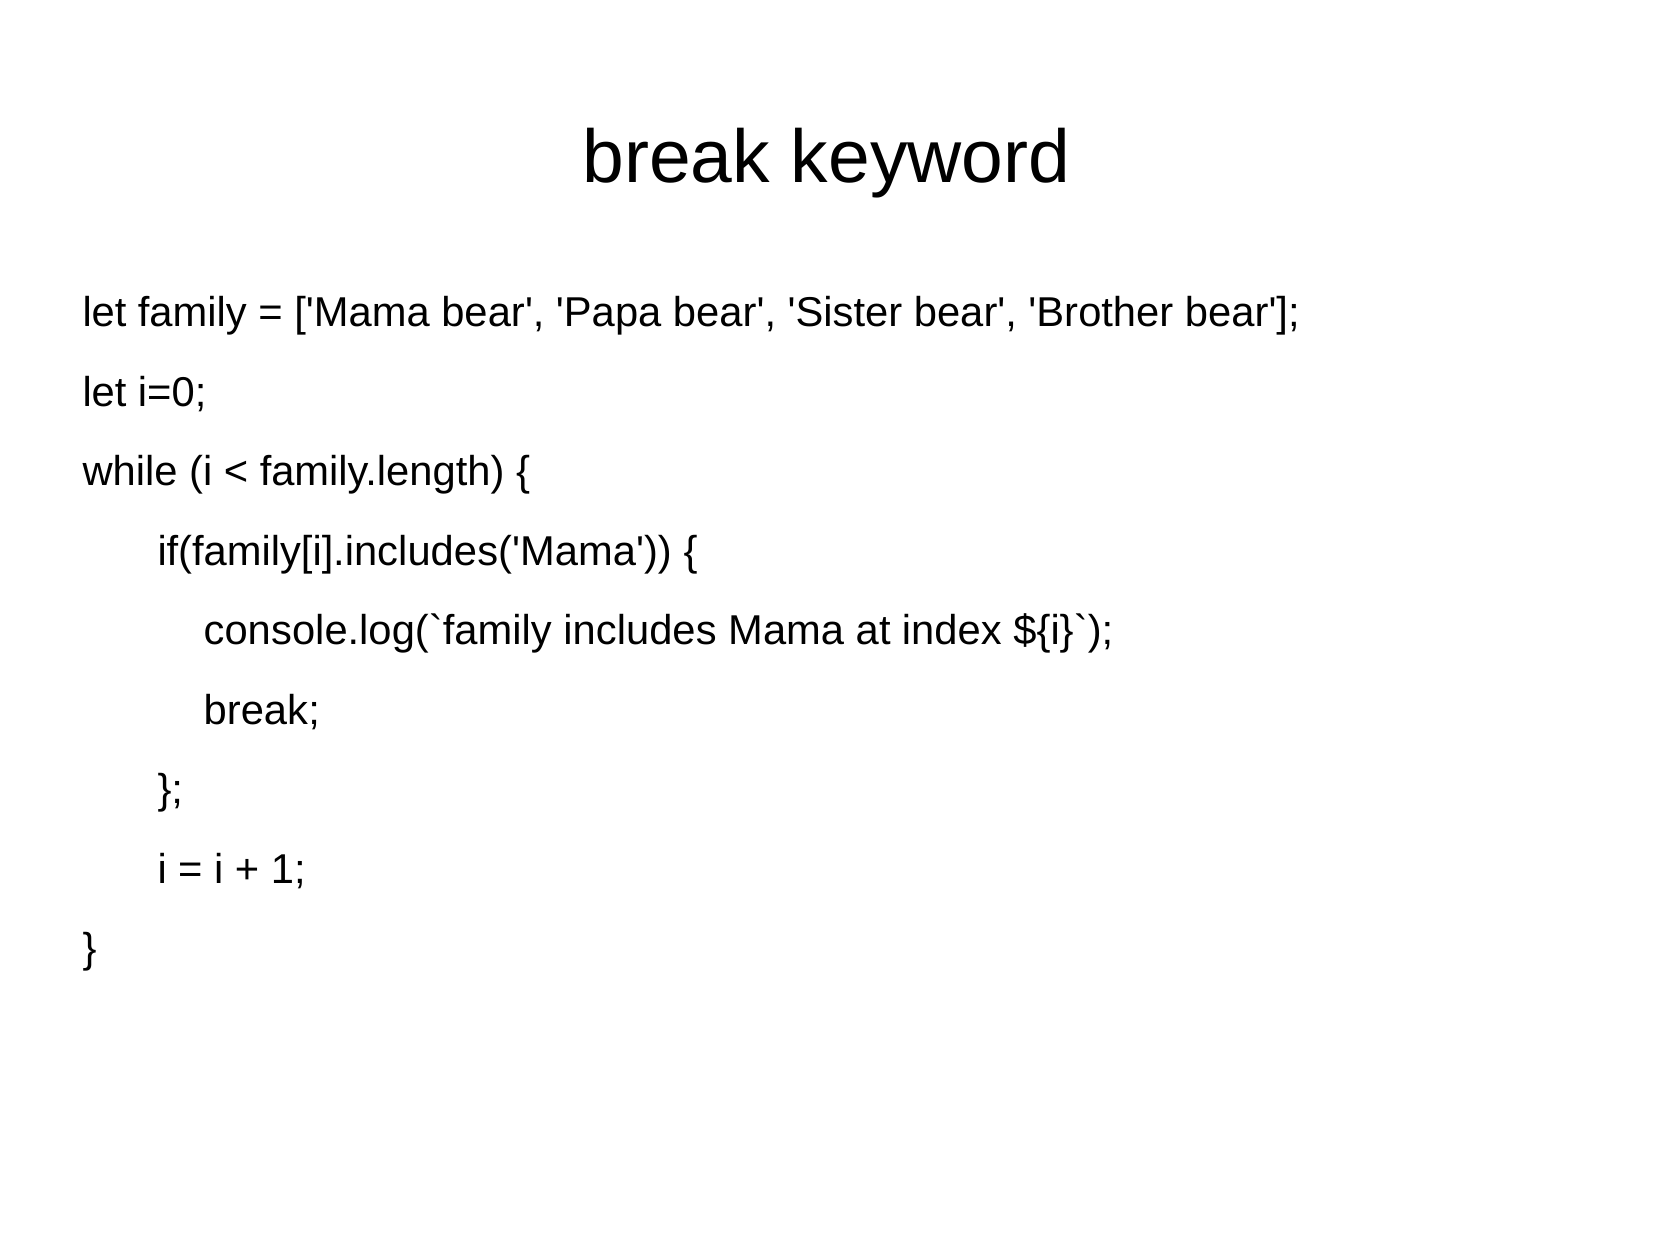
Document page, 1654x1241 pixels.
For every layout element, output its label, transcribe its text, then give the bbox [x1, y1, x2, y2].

list let family = ['Mama bear', 'Papa bear', 'Sister bear', 'Brother bear']; let i=0; while (i < family.length) { if(family[i].includes('Mama')) { console.log(`family includes Mama at index ${i}`); break; }; i = i + 1; } [82, 284, 1571, 1080]
title break keyword [82, 49, 1571, 257]
